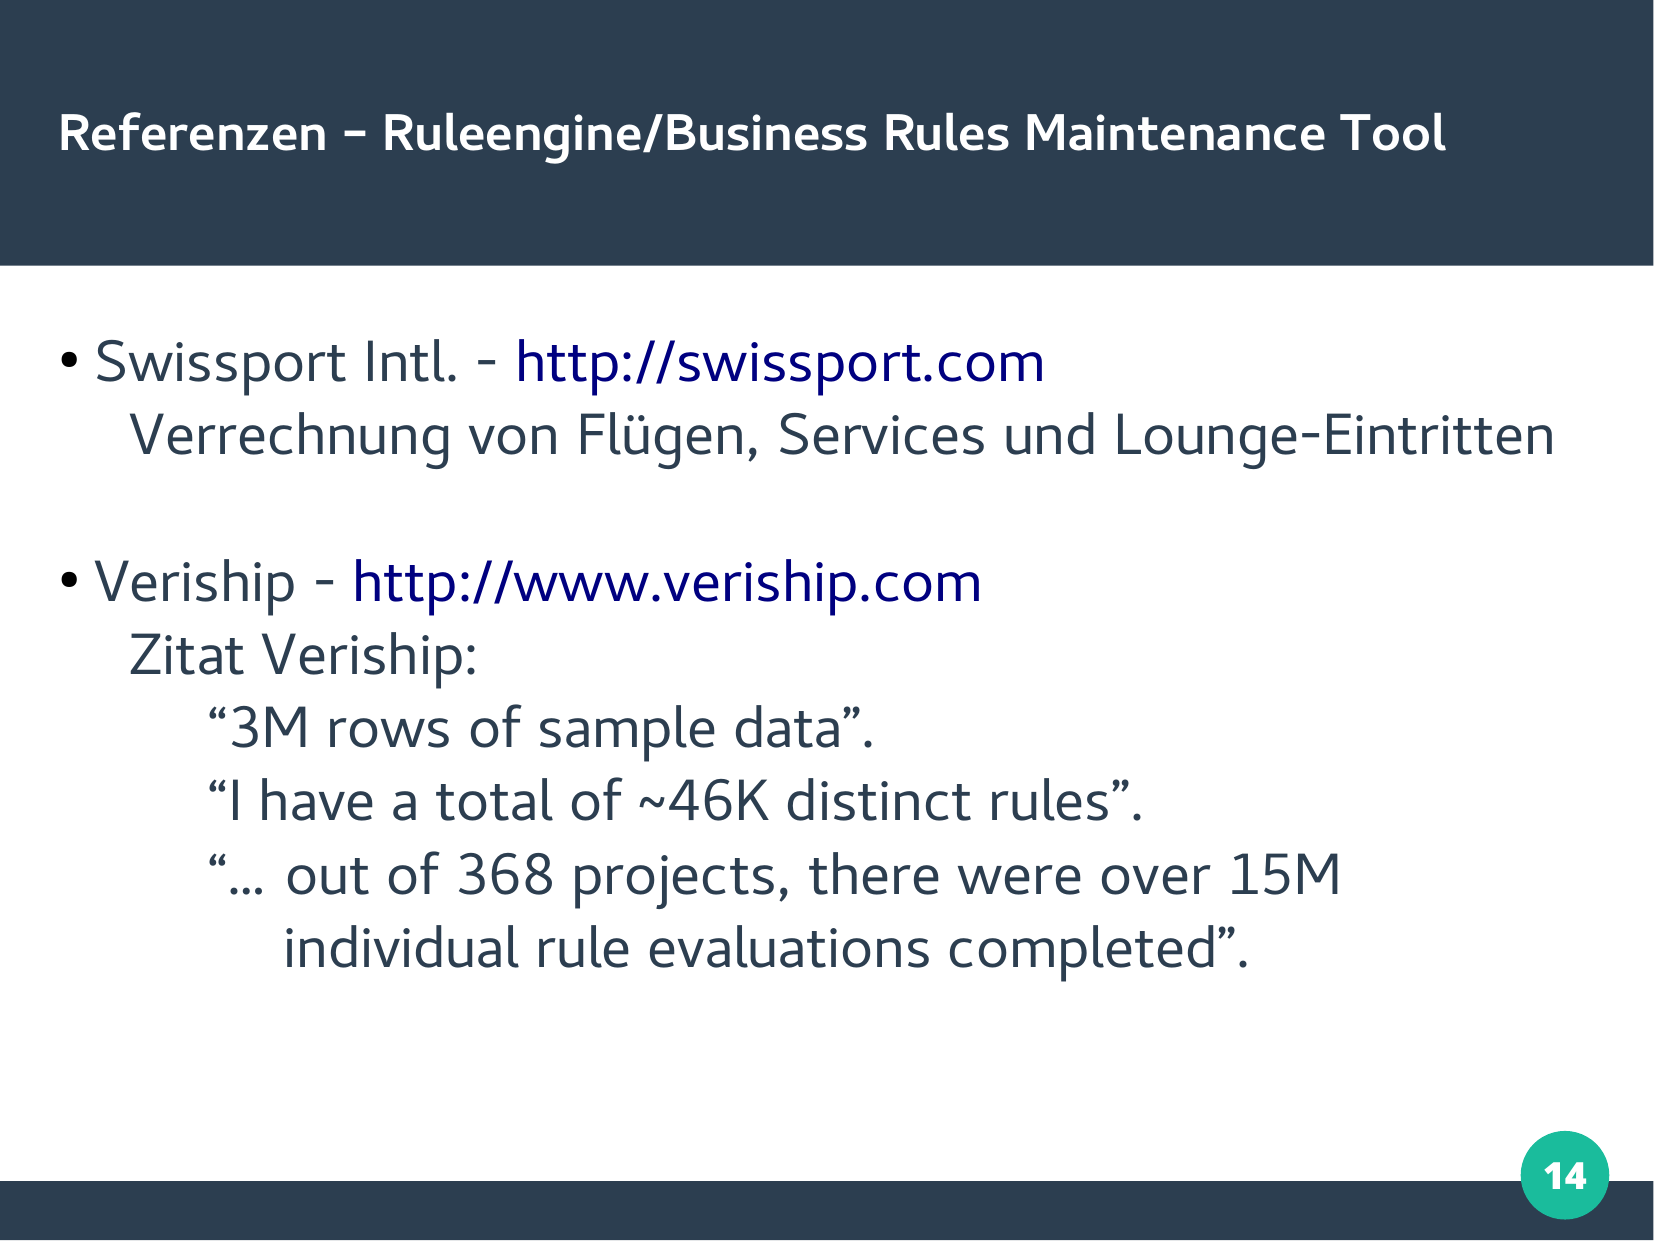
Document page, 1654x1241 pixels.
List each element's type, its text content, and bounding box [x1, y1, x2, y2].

title Referenzen – Ruleengine/Business Rules Maintenance Tool [59, 59, 1595, 207]
subtitle Swissport Intl. - http://swissport.com Verrechnung von Flügen, Services und Lounge-Eintritten Veriship - http://www.veriship.com Zitat Veriship: “3M rows of sample data”. “I have a total of ~46K distinct rules”. “… out of 368 projects, there were over 15M individual rule evaluations completed”. [59, 324, 1565, 1134]
